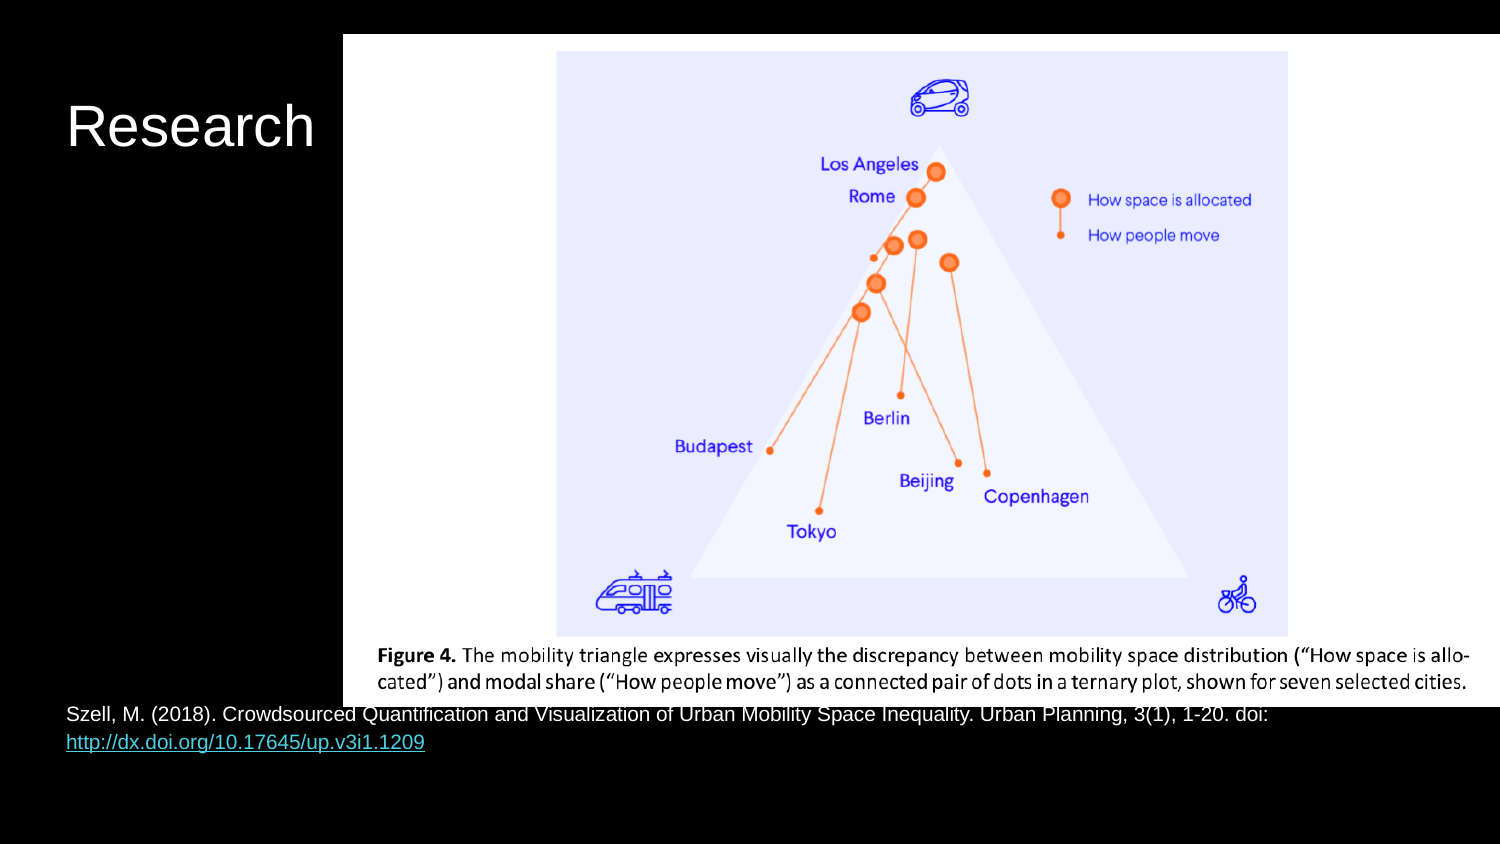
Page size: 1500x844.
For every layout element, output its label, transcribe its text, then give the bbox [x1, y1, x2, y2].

list Szell, M. (2018). Crowdsourced Quantification and Visualization of Urban Mobility Space Inequality. Urban Planning, 3(1), 1-20. doi:http://dx.doi.org/10.17645/up.v3i1.1209 [51, 189, 1449, 750]
picture [343, 34, 1500, 707]
title Research [51, 72, 343, 167]
